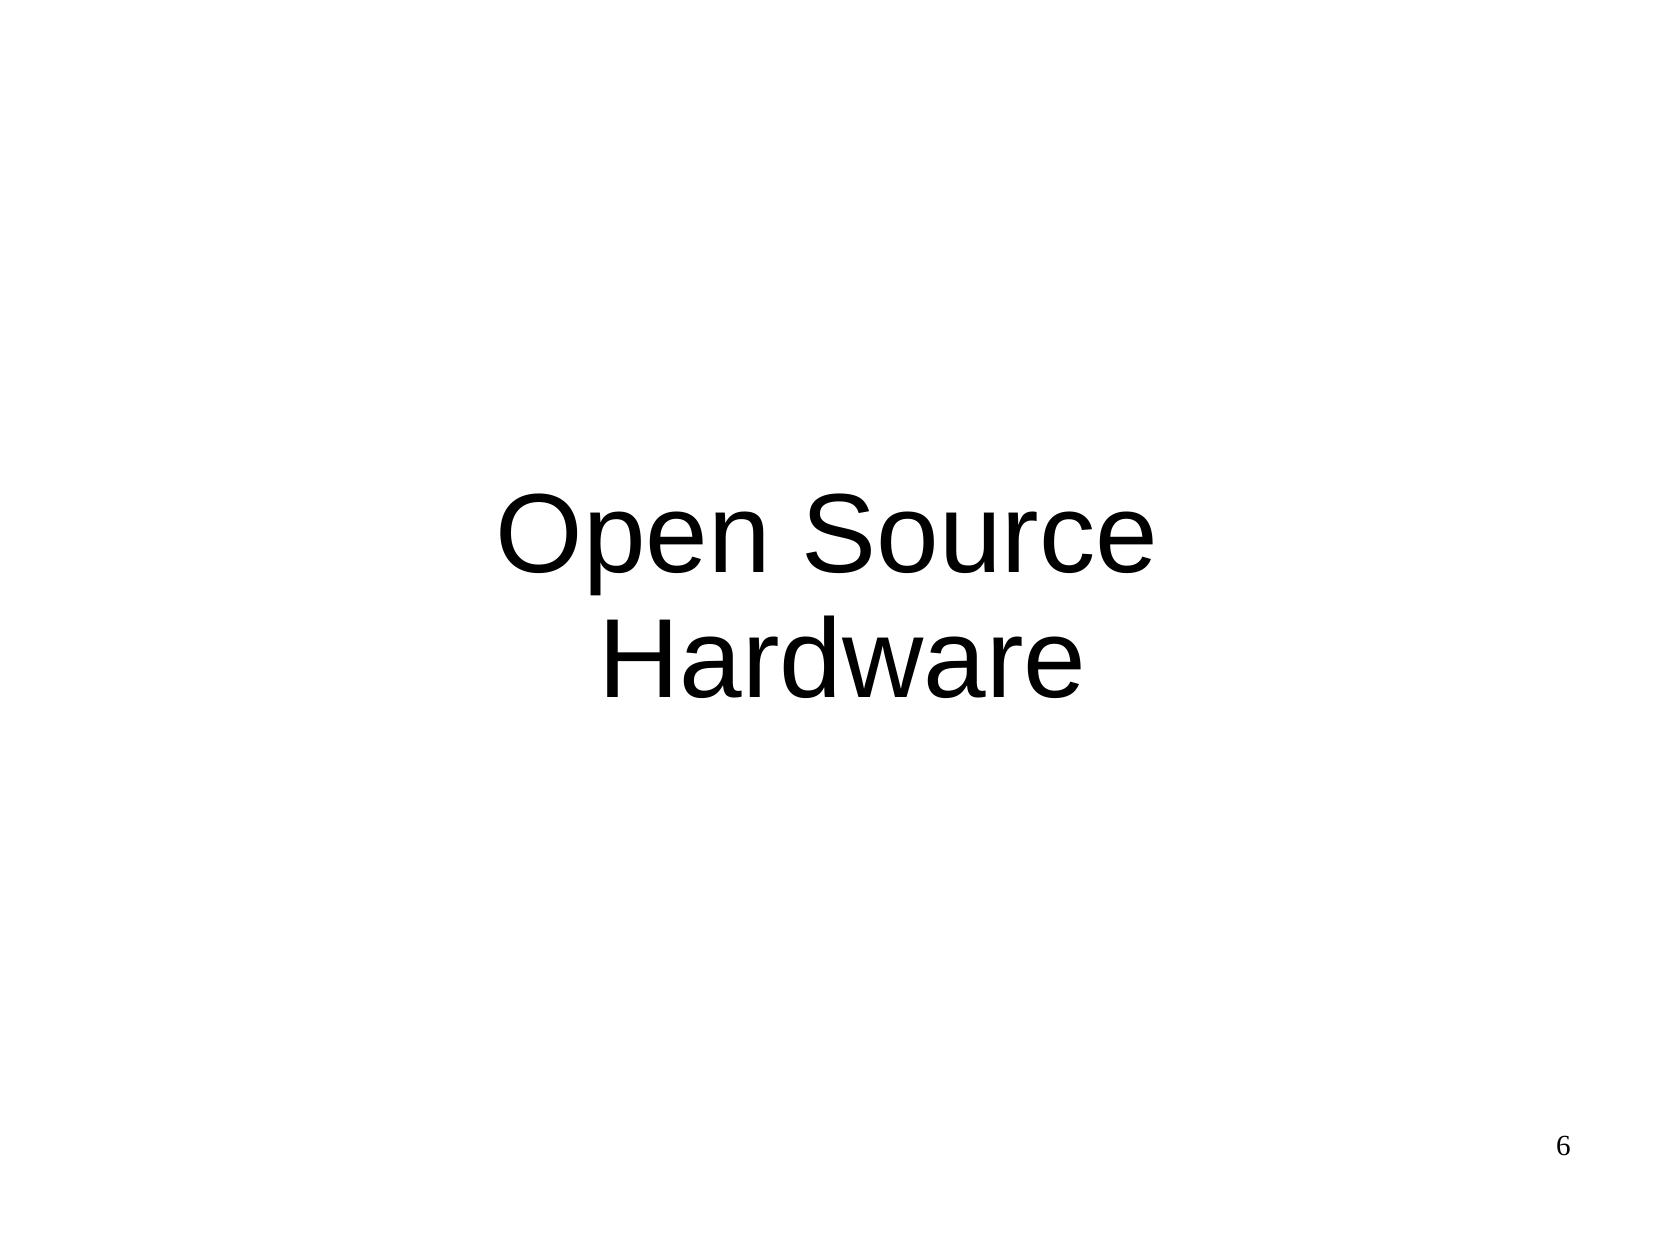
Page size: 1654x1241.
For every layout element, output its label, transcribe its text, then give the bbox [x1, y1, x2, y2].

title Open Source Hardware [82, 470, 1571, 722]
